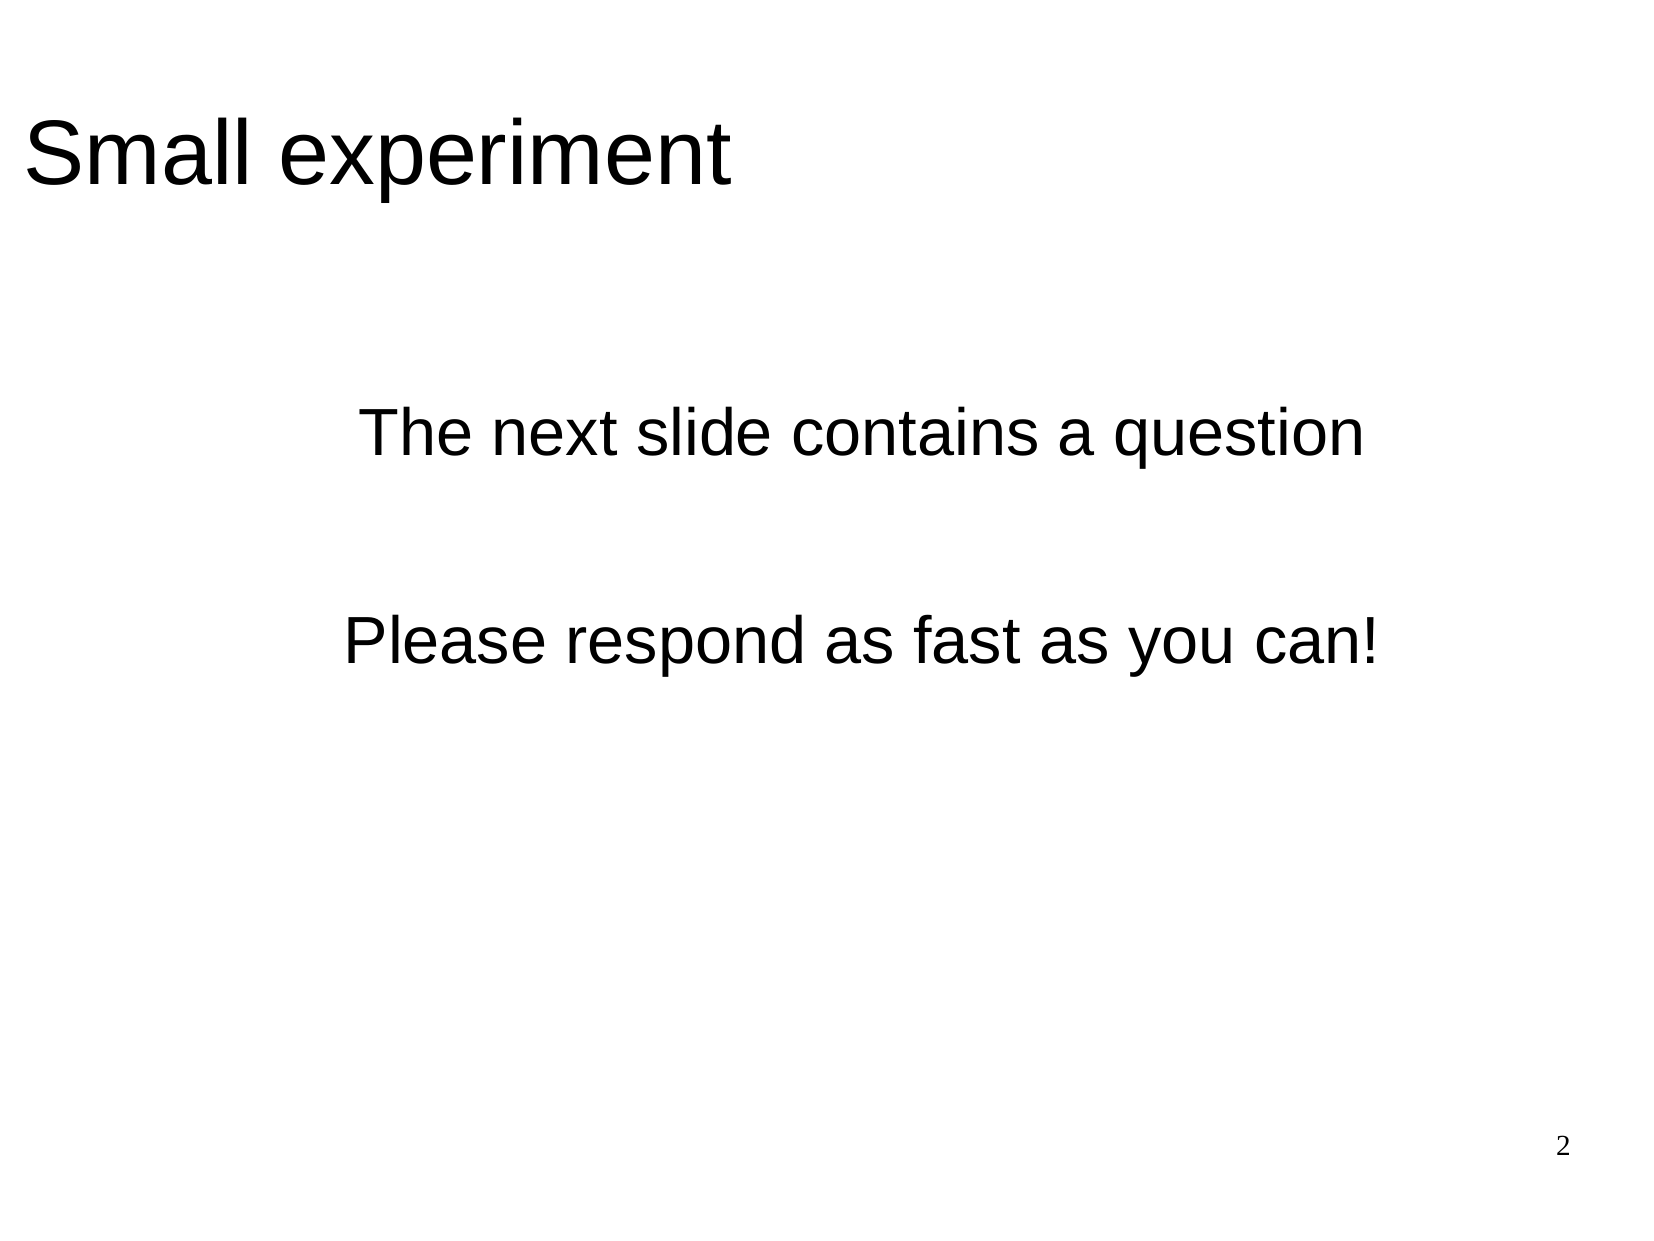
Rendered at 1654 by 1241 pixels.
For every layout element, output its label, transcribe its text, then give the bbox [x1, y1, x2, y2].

list The next slide contains a question Please respond as fast as you can! [82, 290, 1571, 1010]
title Small experiment [23, 49, 1512, 257]
